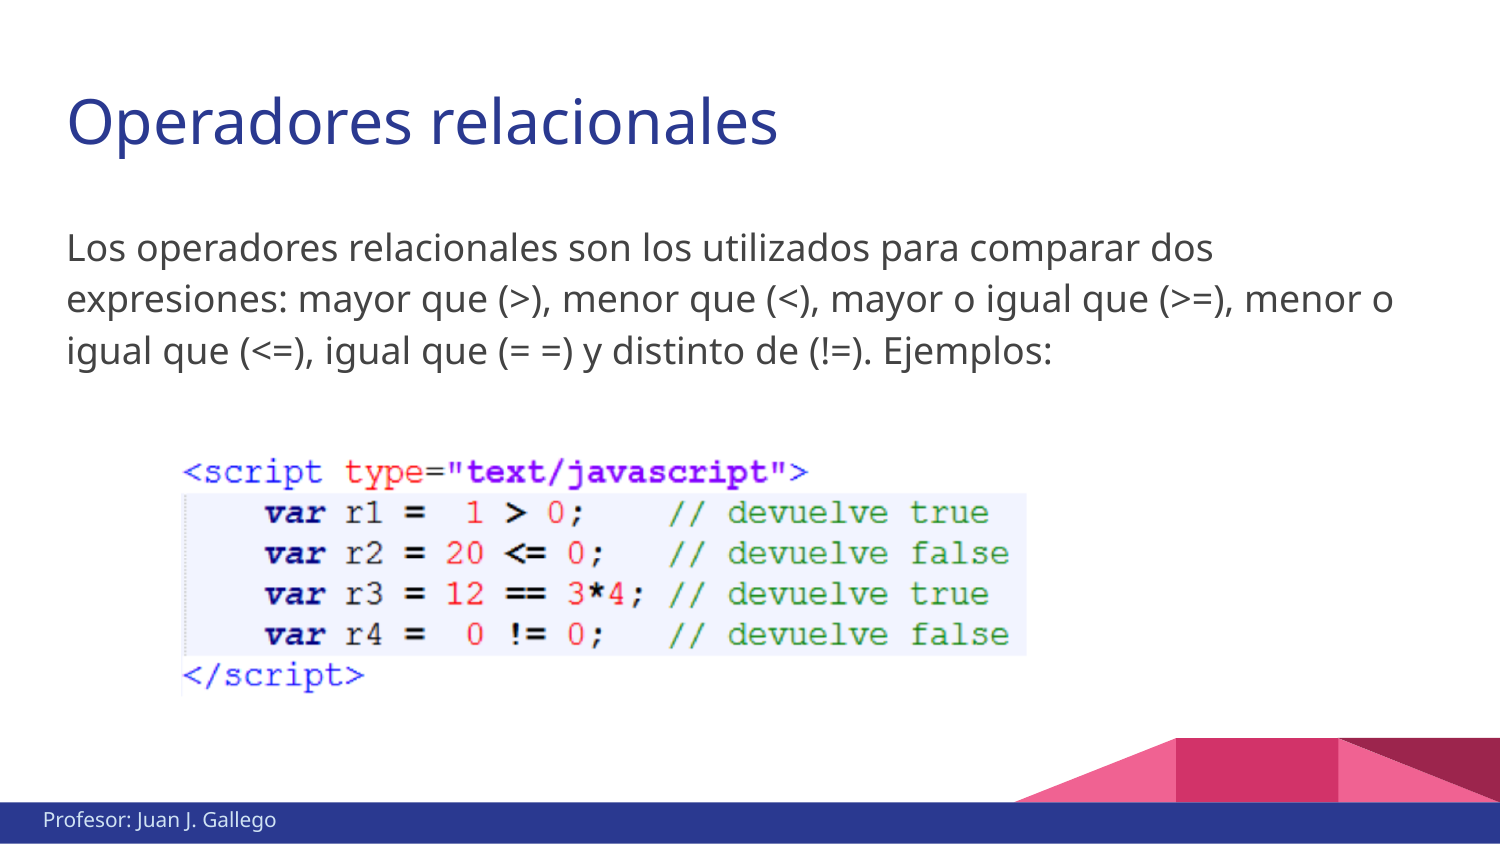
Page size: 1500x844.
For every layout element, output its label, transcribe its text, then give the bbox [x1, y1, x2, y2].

title Operadores relacionales [51, 67, 1449, 167]
list Los operadores relacionales son los utilizados para comparar dos expresiones: mayor que (>), menor que (<), mayor o igual que (>=), menor o igual que (<=), igual que (= =) y distinto de (!=). Ejemplos: [51, 201, 1449, 750]
picture [163, 438, 1034, 711]
